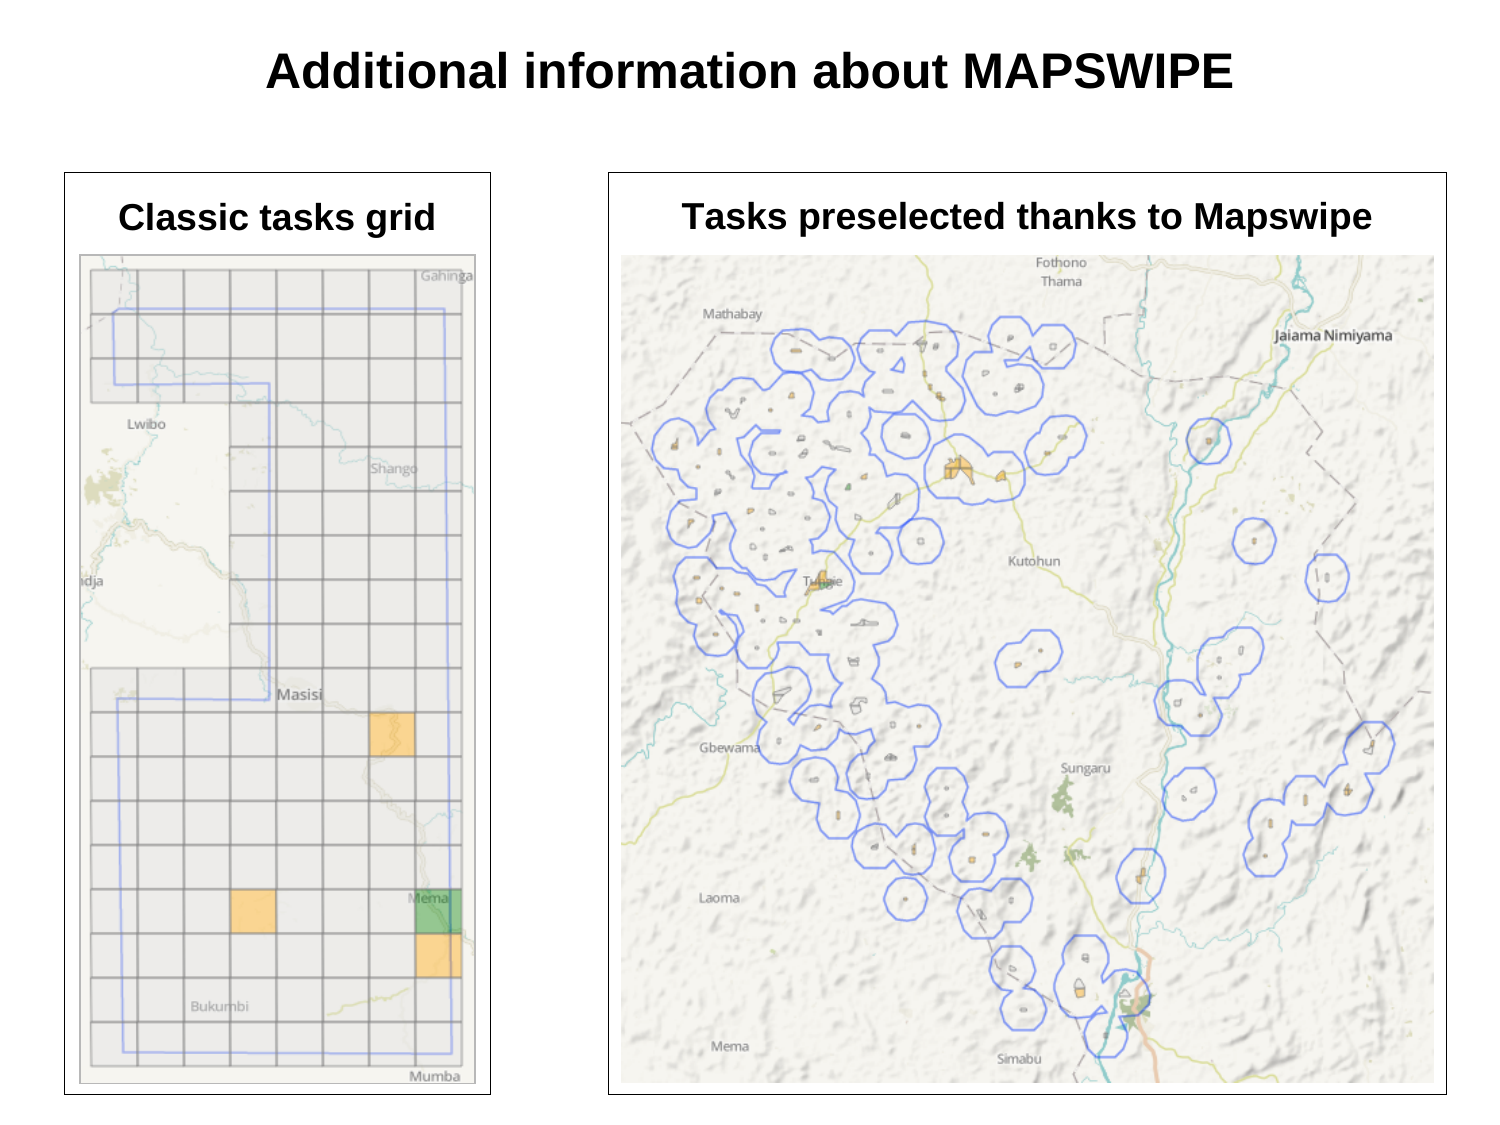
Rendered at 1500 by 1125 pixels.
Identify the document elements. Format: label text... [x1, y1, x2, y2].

text_box Classic tasks grid [82, 184, 473, 246]
text_box Tasks preselected thanks to Mapswipe [620, 184, 1435, 245]
picture [80, 255, 475, 1083]
picture [621, 255, 1434, 1083]
text_box Additional information about MAPSWIPE [47, 31, 1453, 107]
